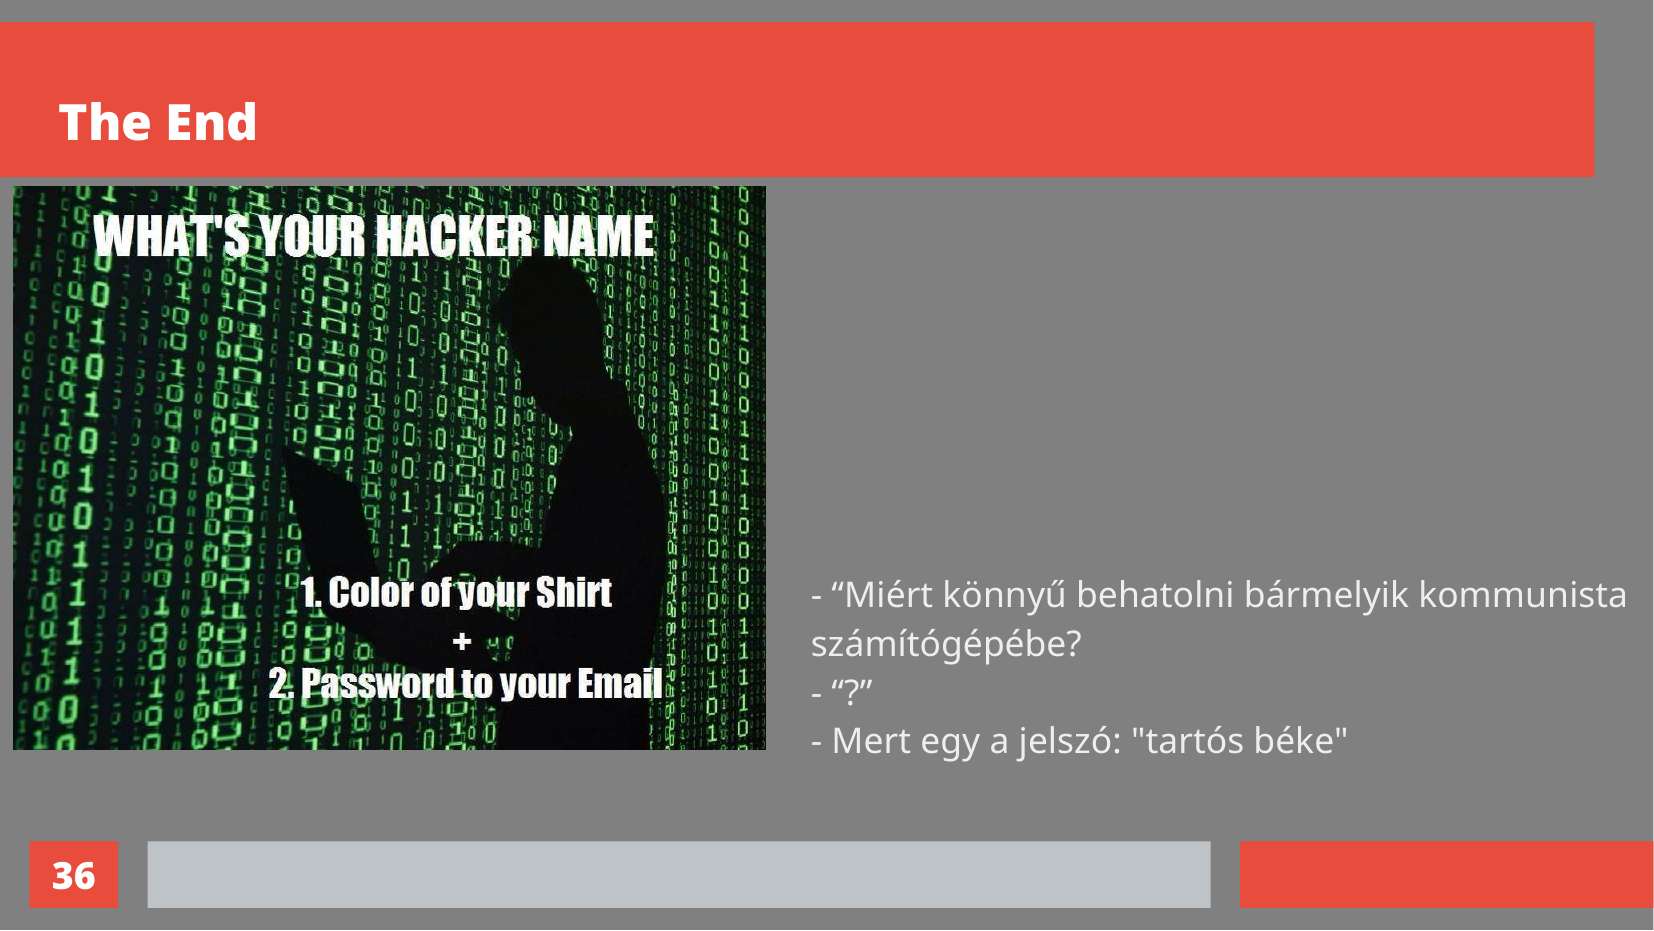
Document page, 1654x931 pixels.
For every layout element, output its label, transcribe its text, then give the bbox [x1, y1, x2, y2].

picture [13, 186, 766, 751]
list - “Miért könnyű behatolni bármelyik kommunista számítógépébe? - “?” - Mert egy a jelszó: "tartós béke" [780, 570, 1654, 766]
title The End [58, 44, 1595, 155]
